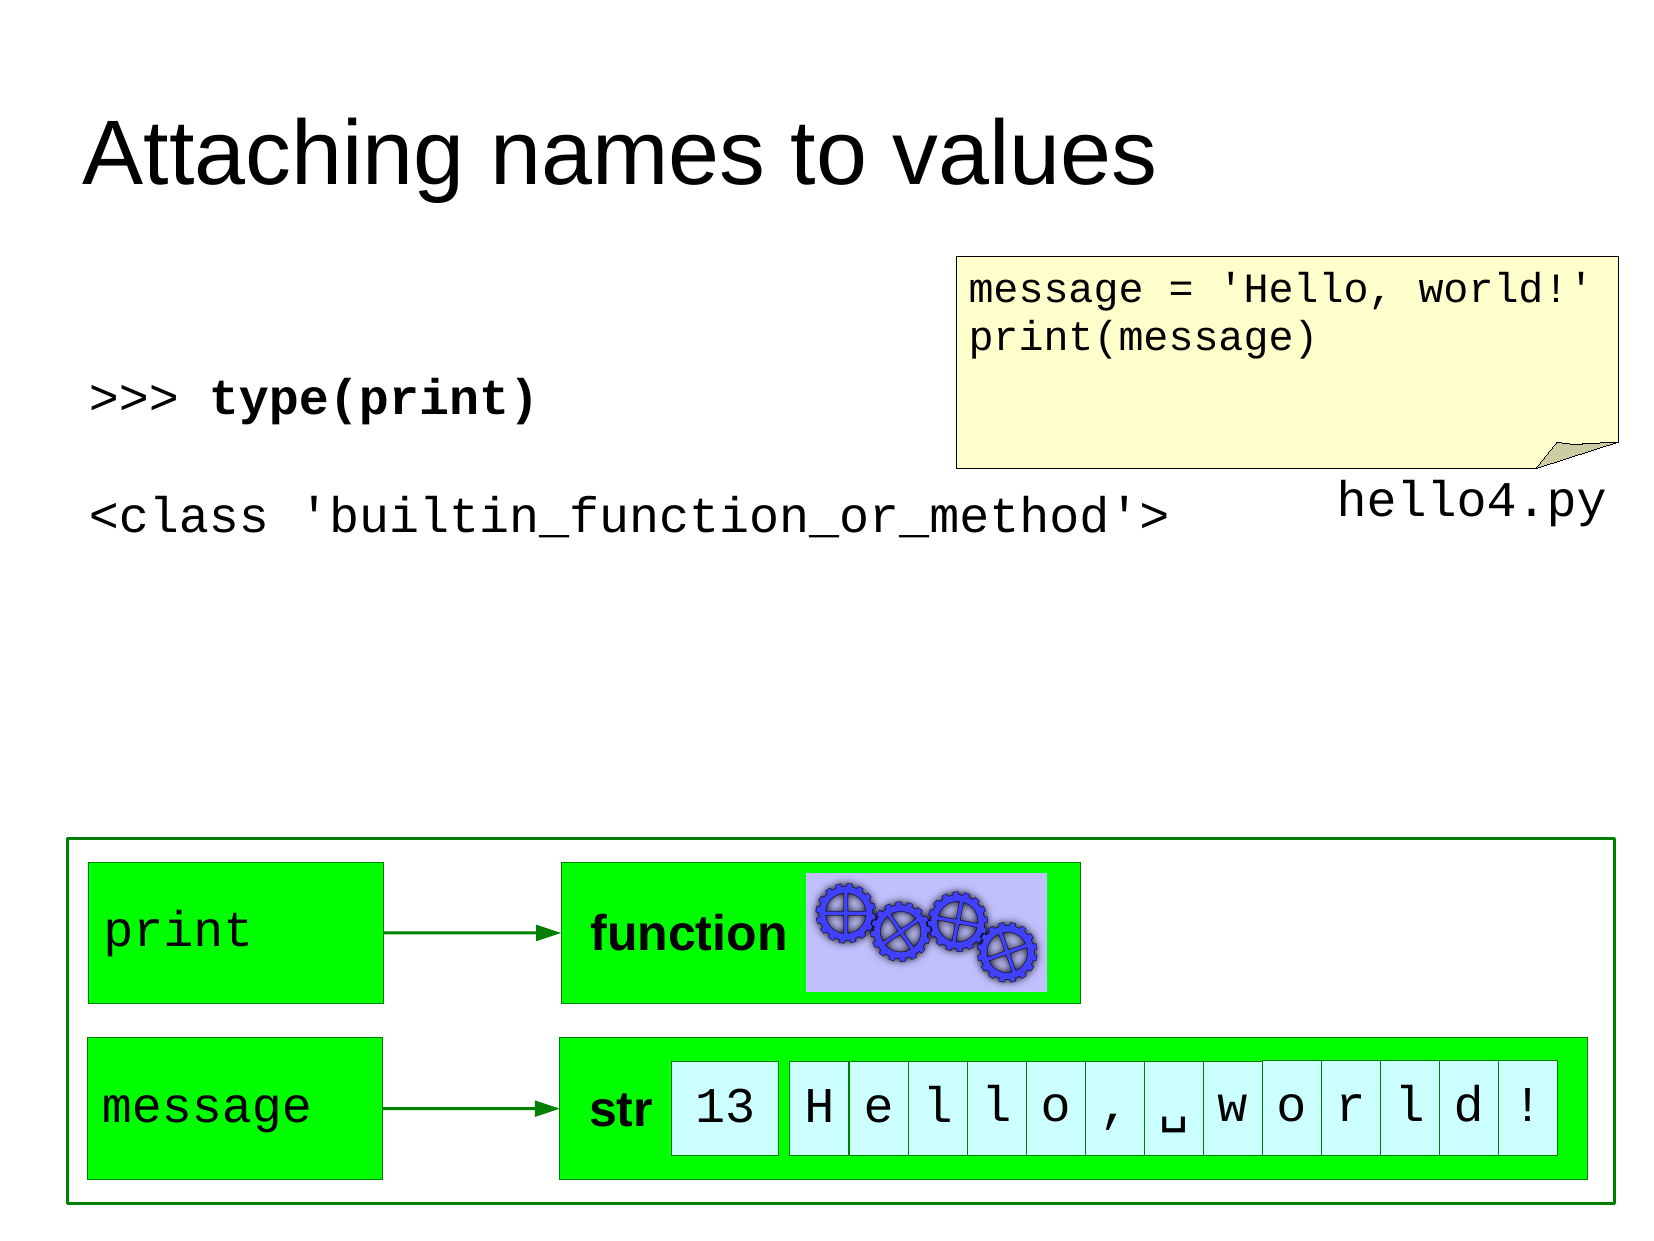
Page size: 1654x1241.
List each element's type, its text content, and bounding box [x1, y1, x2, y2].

text_box ␣ [1144, 1061, 1203, 1156]
text_box H [789, 1061, 849, 1156]
text_box l [1380, 1060, 1439, 1156]
text_box type(print) [202, 366, 546, 436]
text_box o [1026, 1061, 1085, 1156]
text_box w [1203, 1061, 1262, 1156]
text_box ! [1498, 1060, 1558, 1156]
text_box while ... { ␣␣␣␣... ␣␣␣␣... } [1535, 442, 1619, 468]
text_box message = 'Hello, world!' print(message) [956, 256, 1619, 469]
text_box print [88, 862, 384, 1004]
text_box message [87, 1037, 383, 1180]
text_box o [1262, 1060, 1321, 1156]
text_box l [908, 1061, 967, 1156]
text_box e [849, 1061, 908, 1156]
text_box 13 [671, 1061, 779, 1156]
text_box >>> [82, 366, 185, 436]
text_box l [967, 1061, 1026, 1156]
picture [806, 873, 1047, 993]
text_box r [1321, 1060, 1380, 1156]
text_box str [559, 1037, 1588, 1180]
title Attaching names to values [82, 49, 1571, 257]
text_box <class 'builtin_function_or_method'> [82, 484, 1176, 554]
text_box d [1439, 1060, 1498, 1156]
text_box , [1085, 1061, 1144, 1156]
text_box function [561, 862, 1081, 1004]
text_box hello4.py [1330, 468, 1613, 538]
